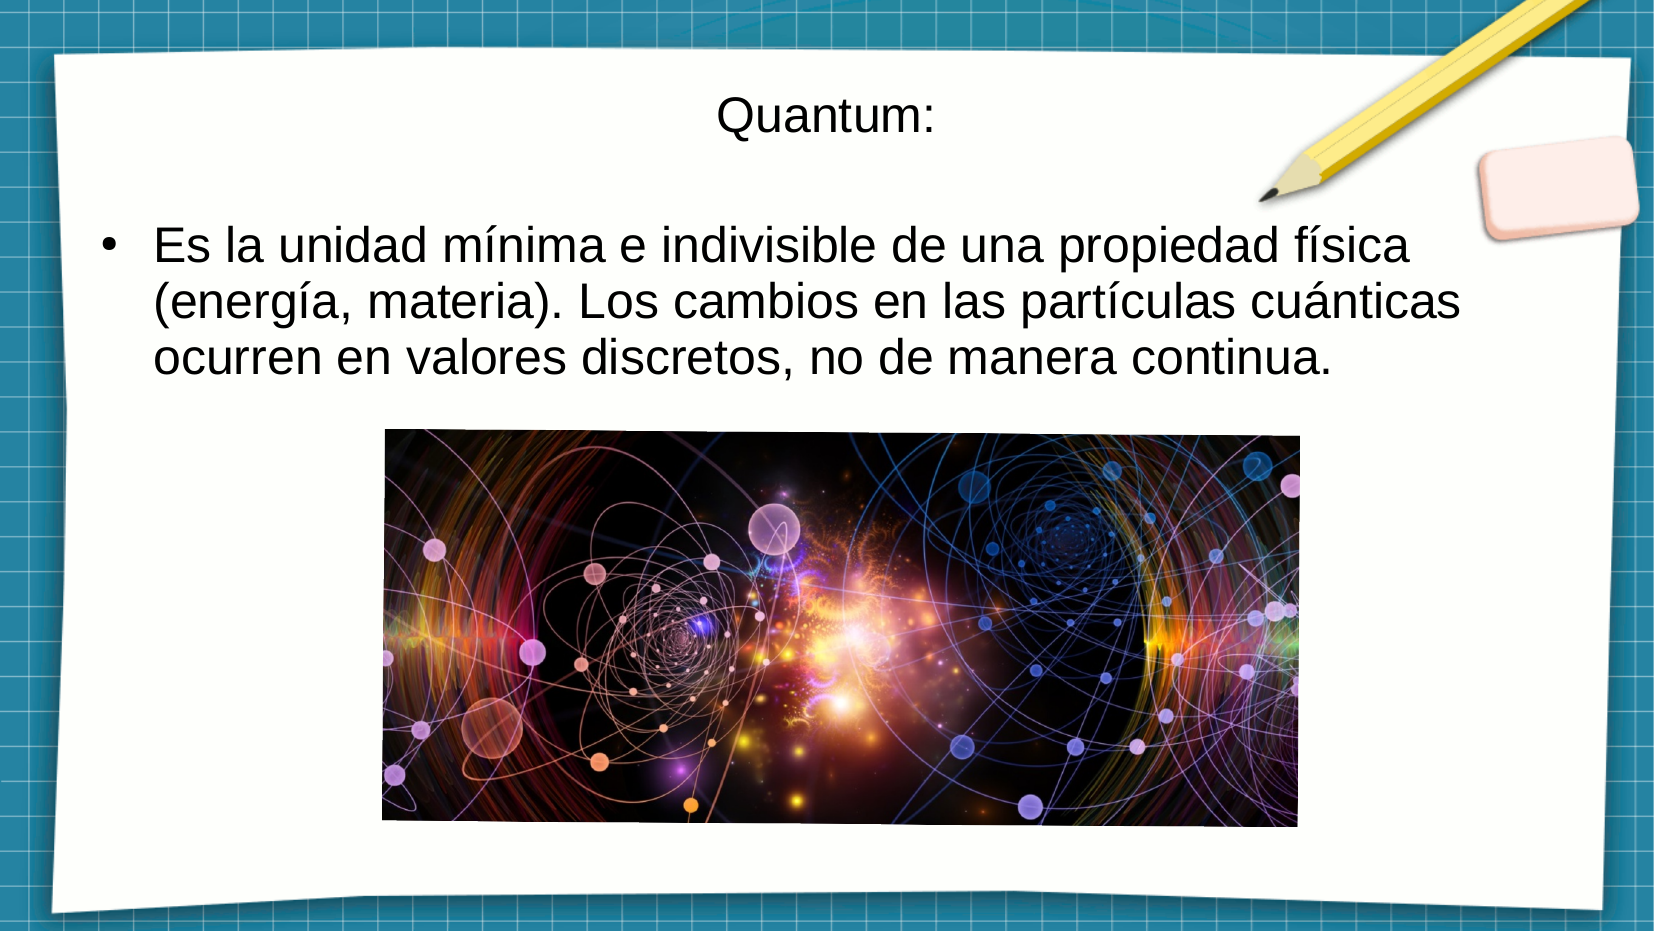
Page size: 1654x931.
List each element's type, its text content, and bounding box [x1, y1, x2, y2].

list Es la unidad mínima e indivisible de una propiedad física (energía, materia). Los cambios en las partículas cuánticas ocurren en valores discretos, no de manera continua. [82, 217, 1571, 758]
title Quantum: [82, 37, 1571, 193]
picture [0, 0, 1654, 931]
